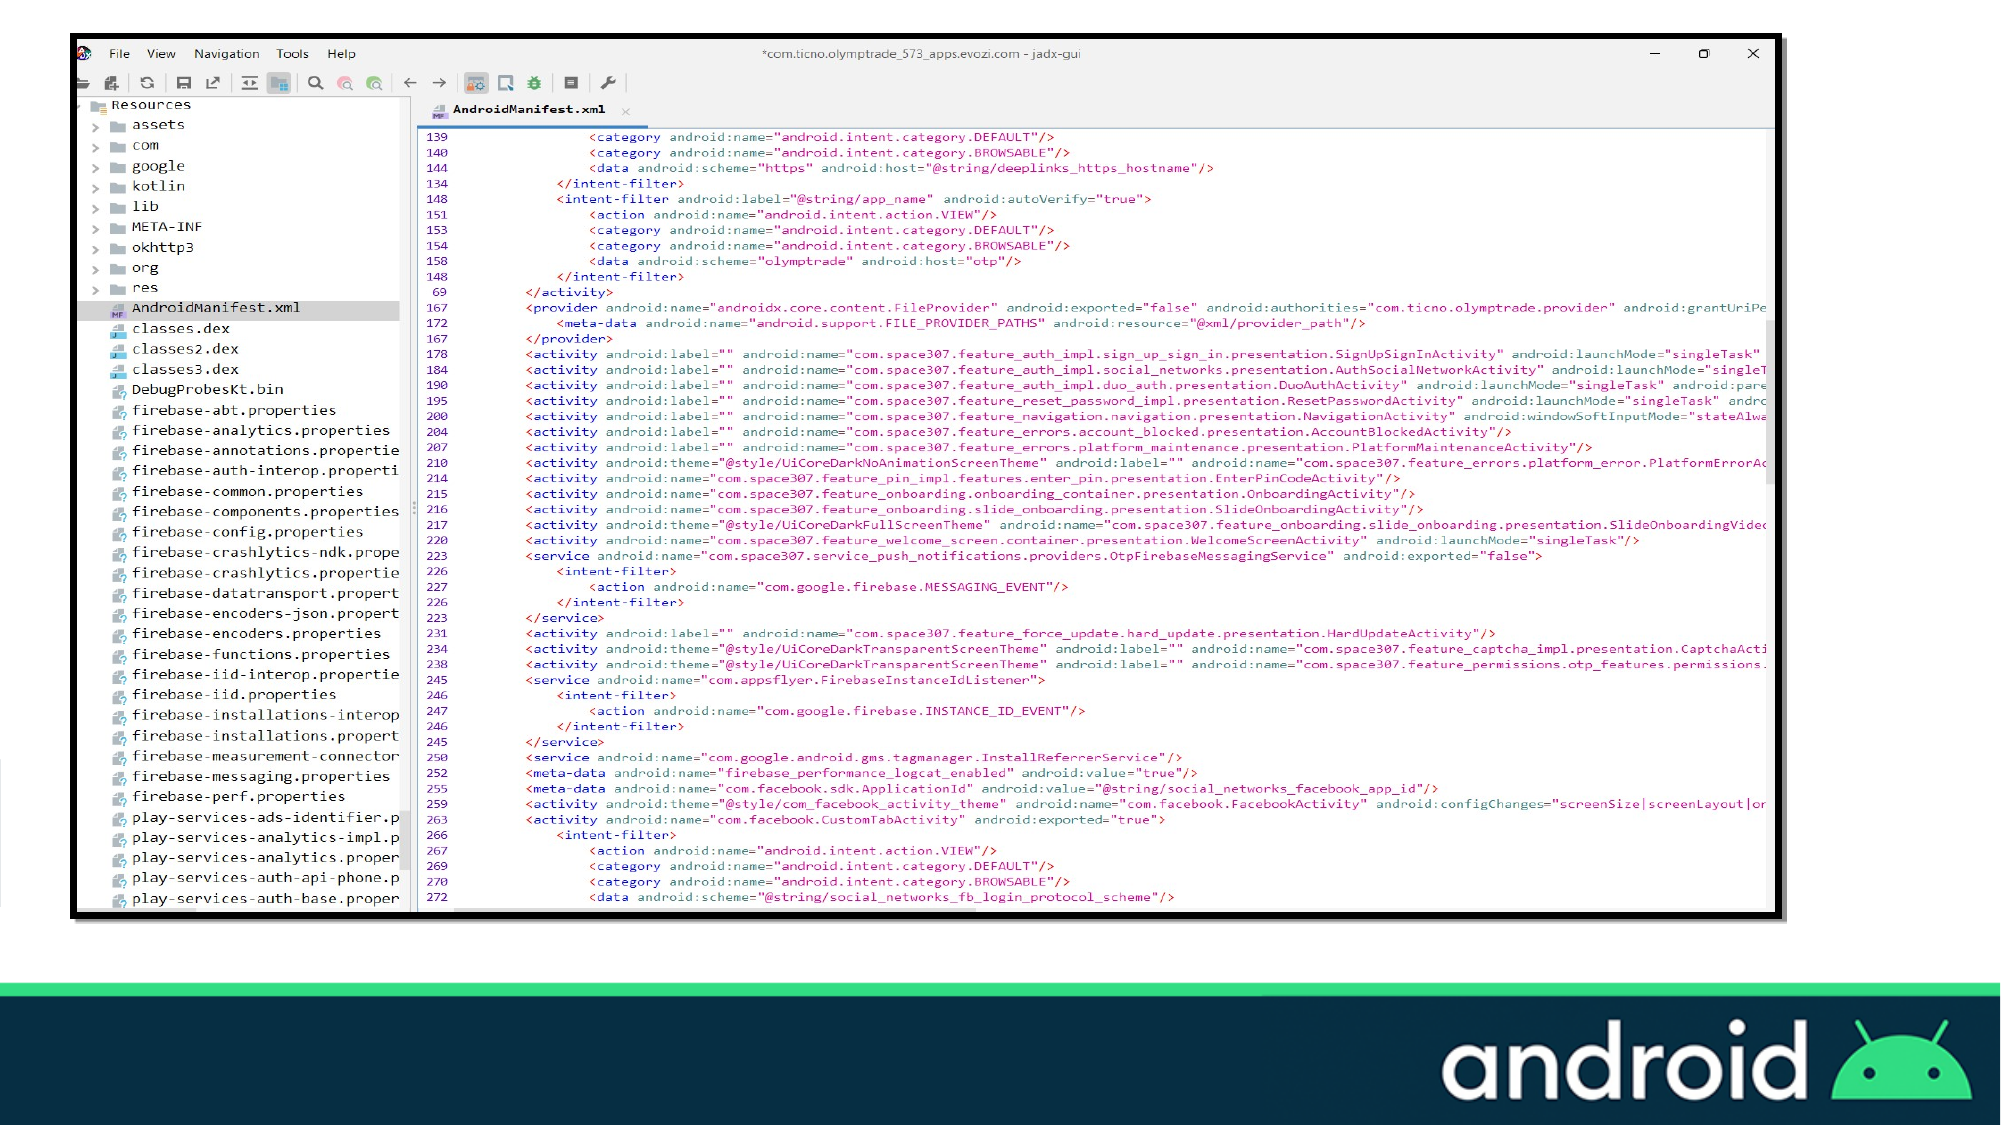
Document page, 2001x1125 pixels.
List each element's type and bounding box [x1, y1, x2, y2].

picture [76, 39, 1776, 913]
